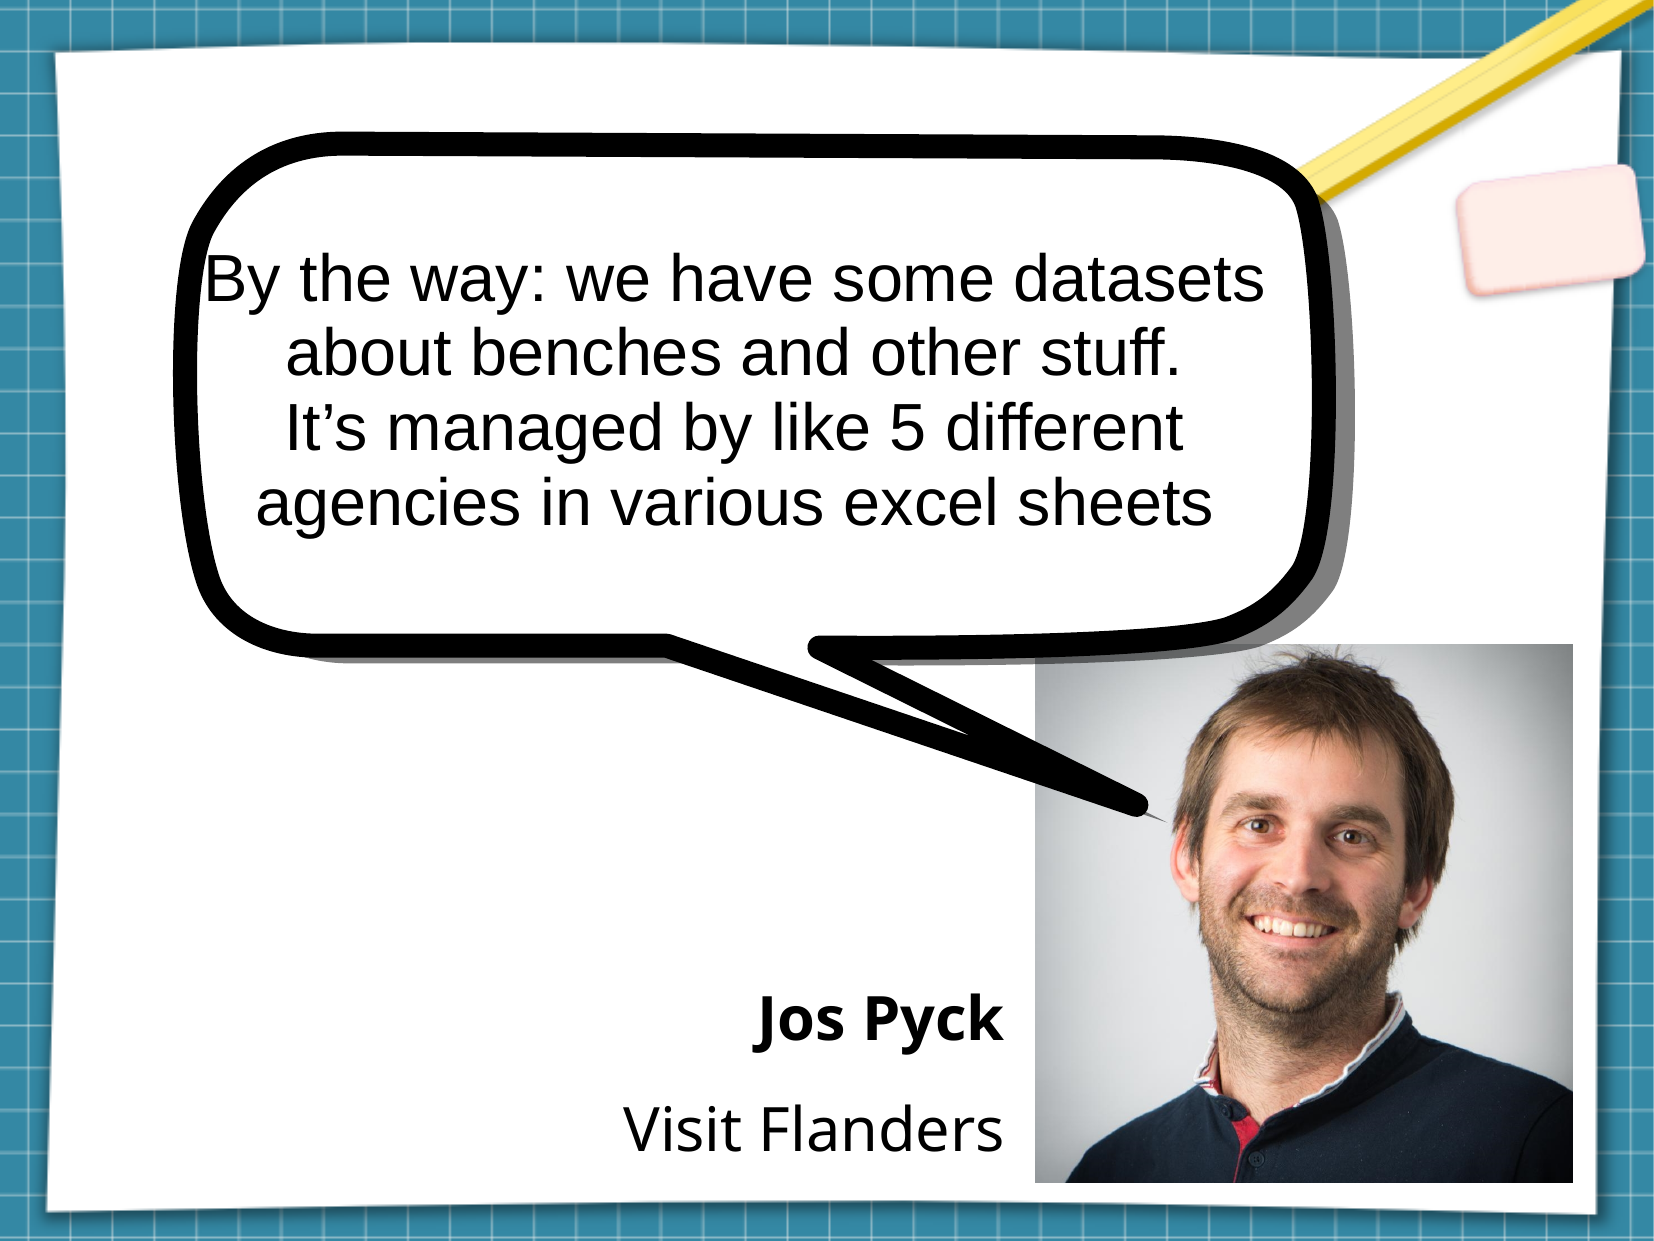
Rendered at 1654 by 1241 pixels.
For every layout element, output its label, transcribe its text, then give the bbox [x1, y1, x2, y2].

list Jos Pyck Visit Flanders [82, 975, 1006, 1171]
title By the way: we have some datasets about benches and other stuff. It’s managed by like 5 different agencies in various excel sheets [195, 161, 1276, 619]
picture [0, 0, 1654, 1241]
